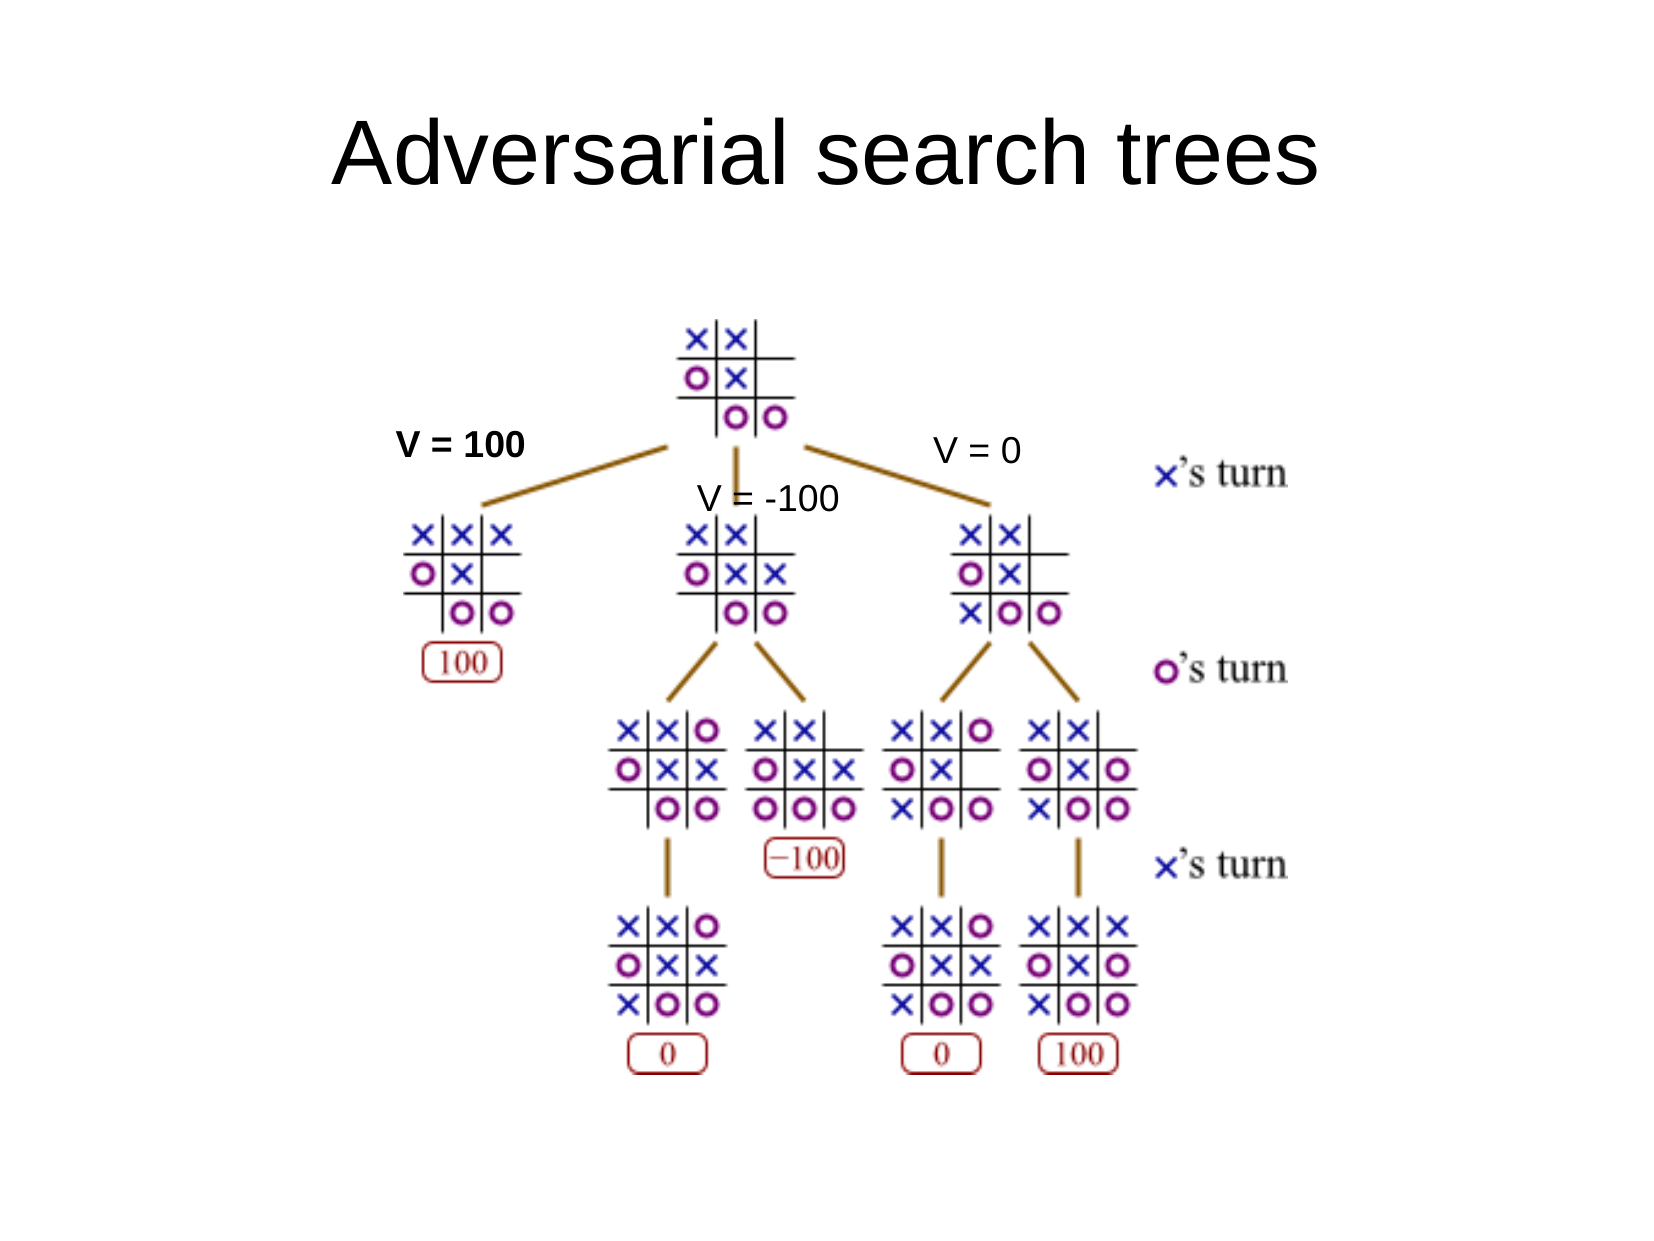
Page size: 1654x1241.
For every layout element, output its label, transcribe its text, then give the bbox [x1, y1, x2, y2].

title Adversarial search trees [82, 49, 1571, 257]
text_box [0, 115, 1654, 356]
picture [403, 319, 1288, 1075]
text_box V = -100 [682, 469, 855, 527]
text_box V = 100 [380, 416, 541, 474]
text_box V = 0 [918, 422, 1037, 480]
